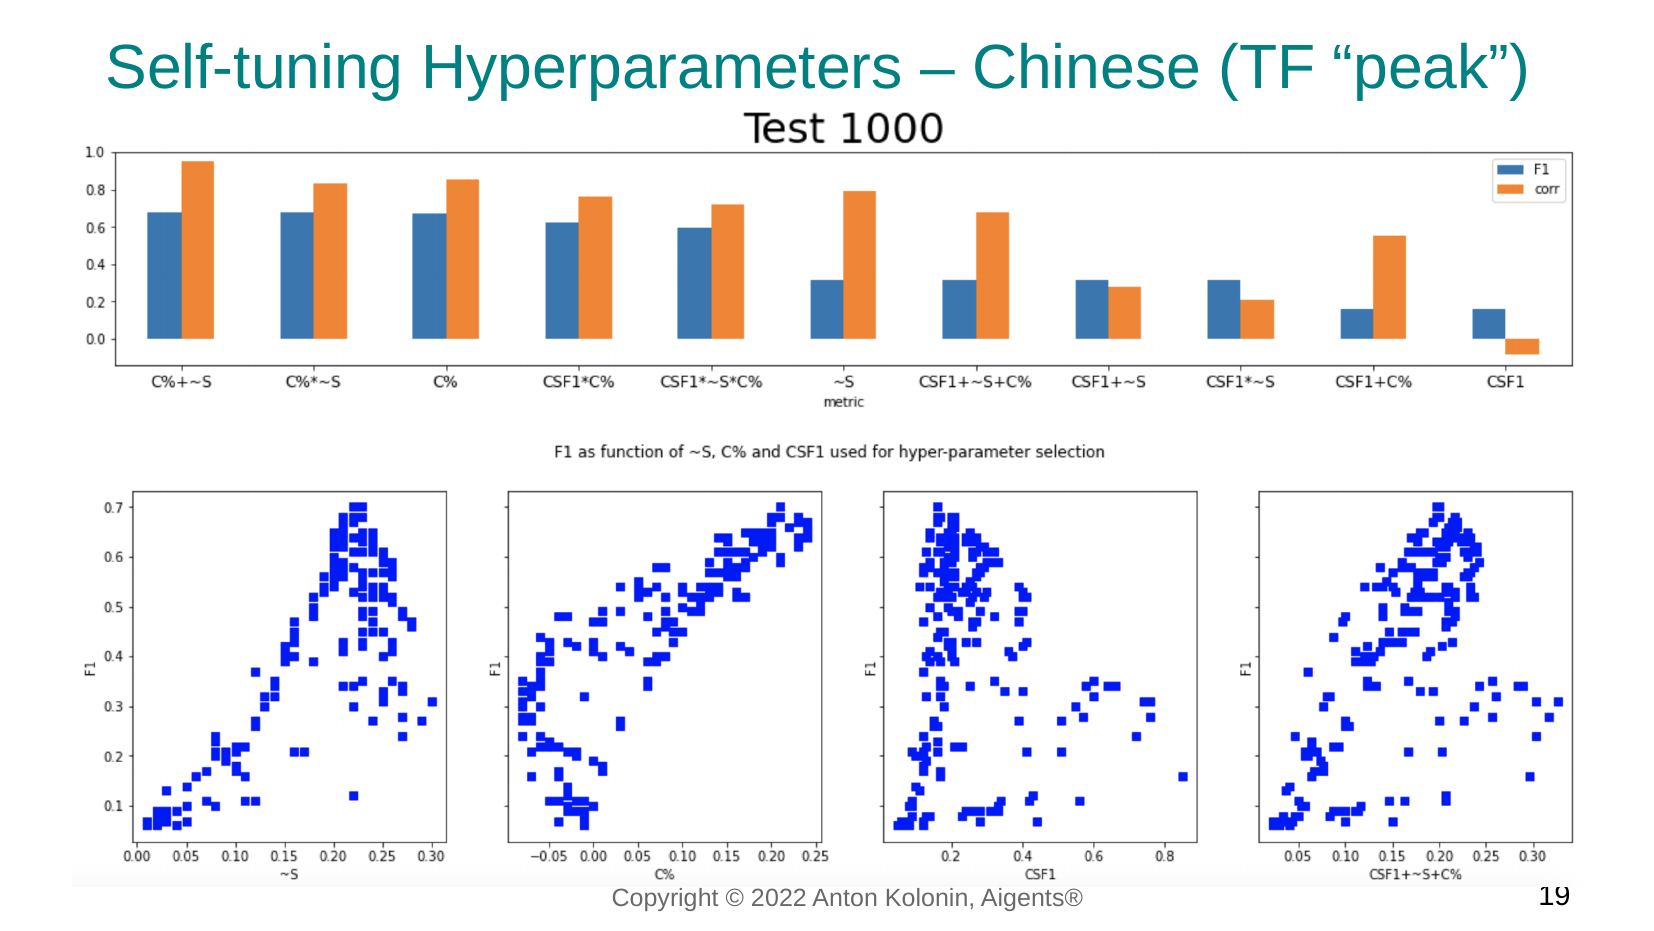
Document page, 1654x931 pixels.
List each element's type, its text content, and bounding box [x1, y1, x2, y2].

text_box Self-tuning Hyperparameters – Chinese (TF “peak”) [0, 0, 1630, 135]
picture [72, 135, 1586, 887]
